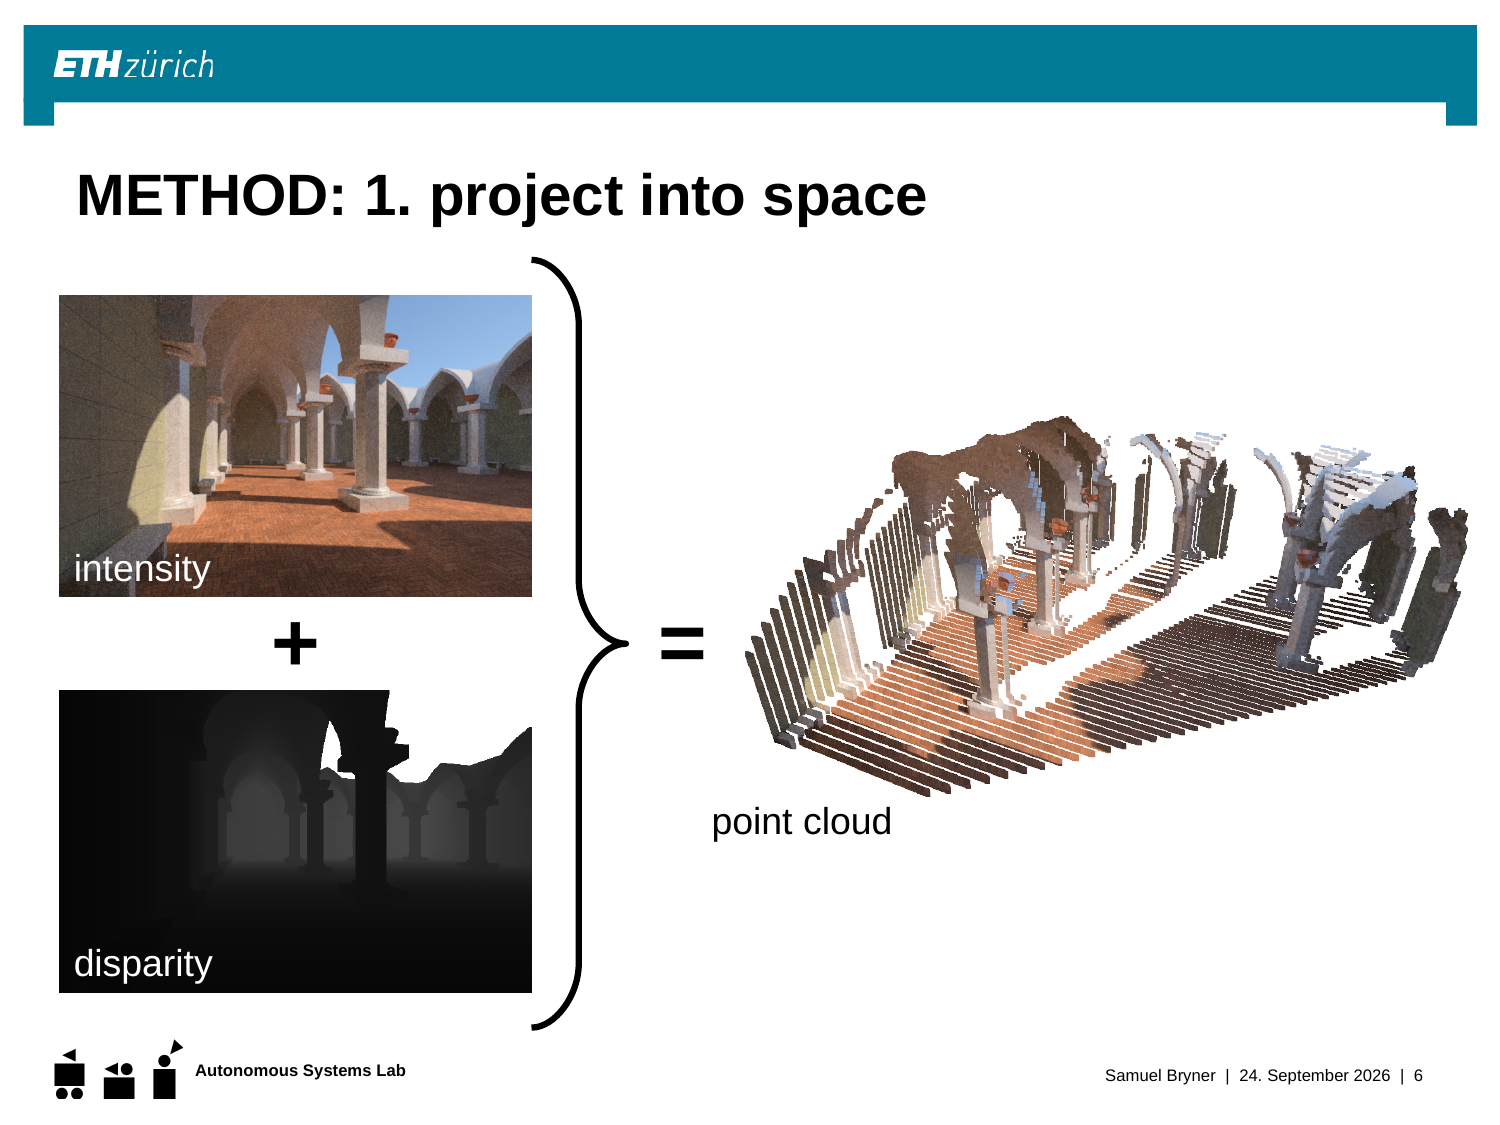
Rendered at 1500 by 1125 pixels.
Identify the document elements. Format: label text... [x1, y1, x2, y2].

title METHOD: 1. project into space [53, 101, 1447, 290]
text_box = [643, 588, 722, 697]
picture [59, 690, 532, 993]
text_box + [256, 588, 335, 697]
picture [696, 354, 1500, 850]
picture [59, 295, 532, 597]
